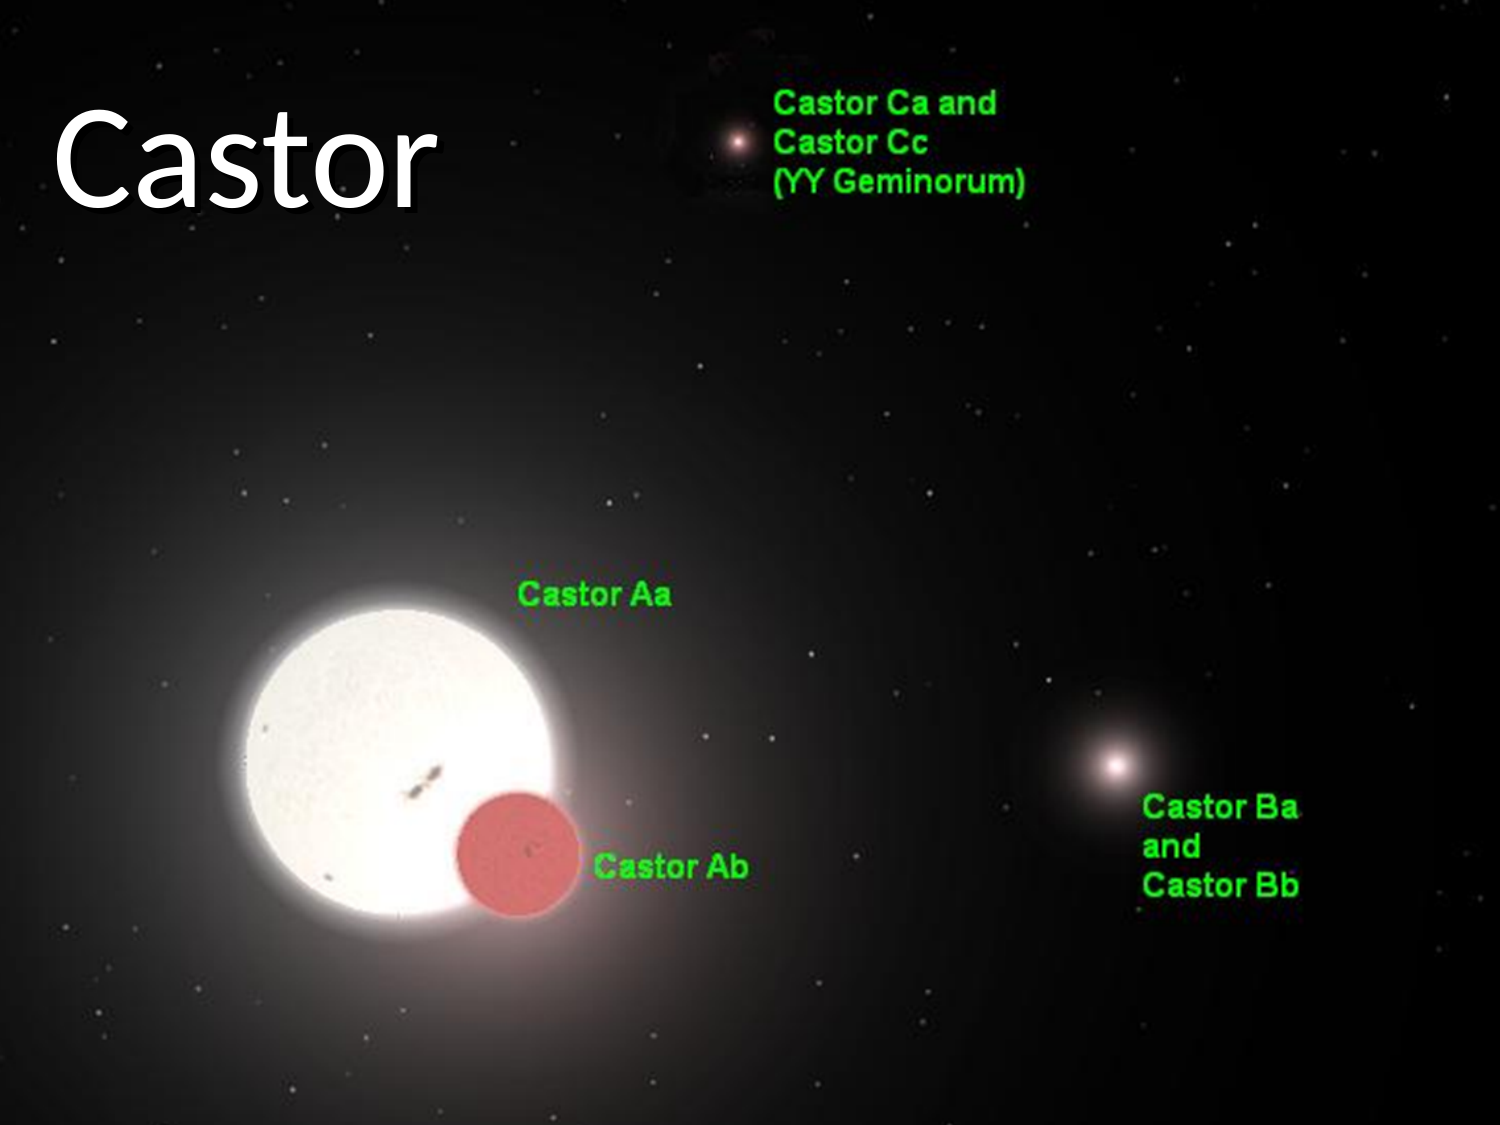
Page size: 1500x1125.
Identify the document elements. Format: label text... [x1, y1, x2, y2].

text_box Castor [37, 50, 588, 247]
picture [0, 0, 1500, 1125]
